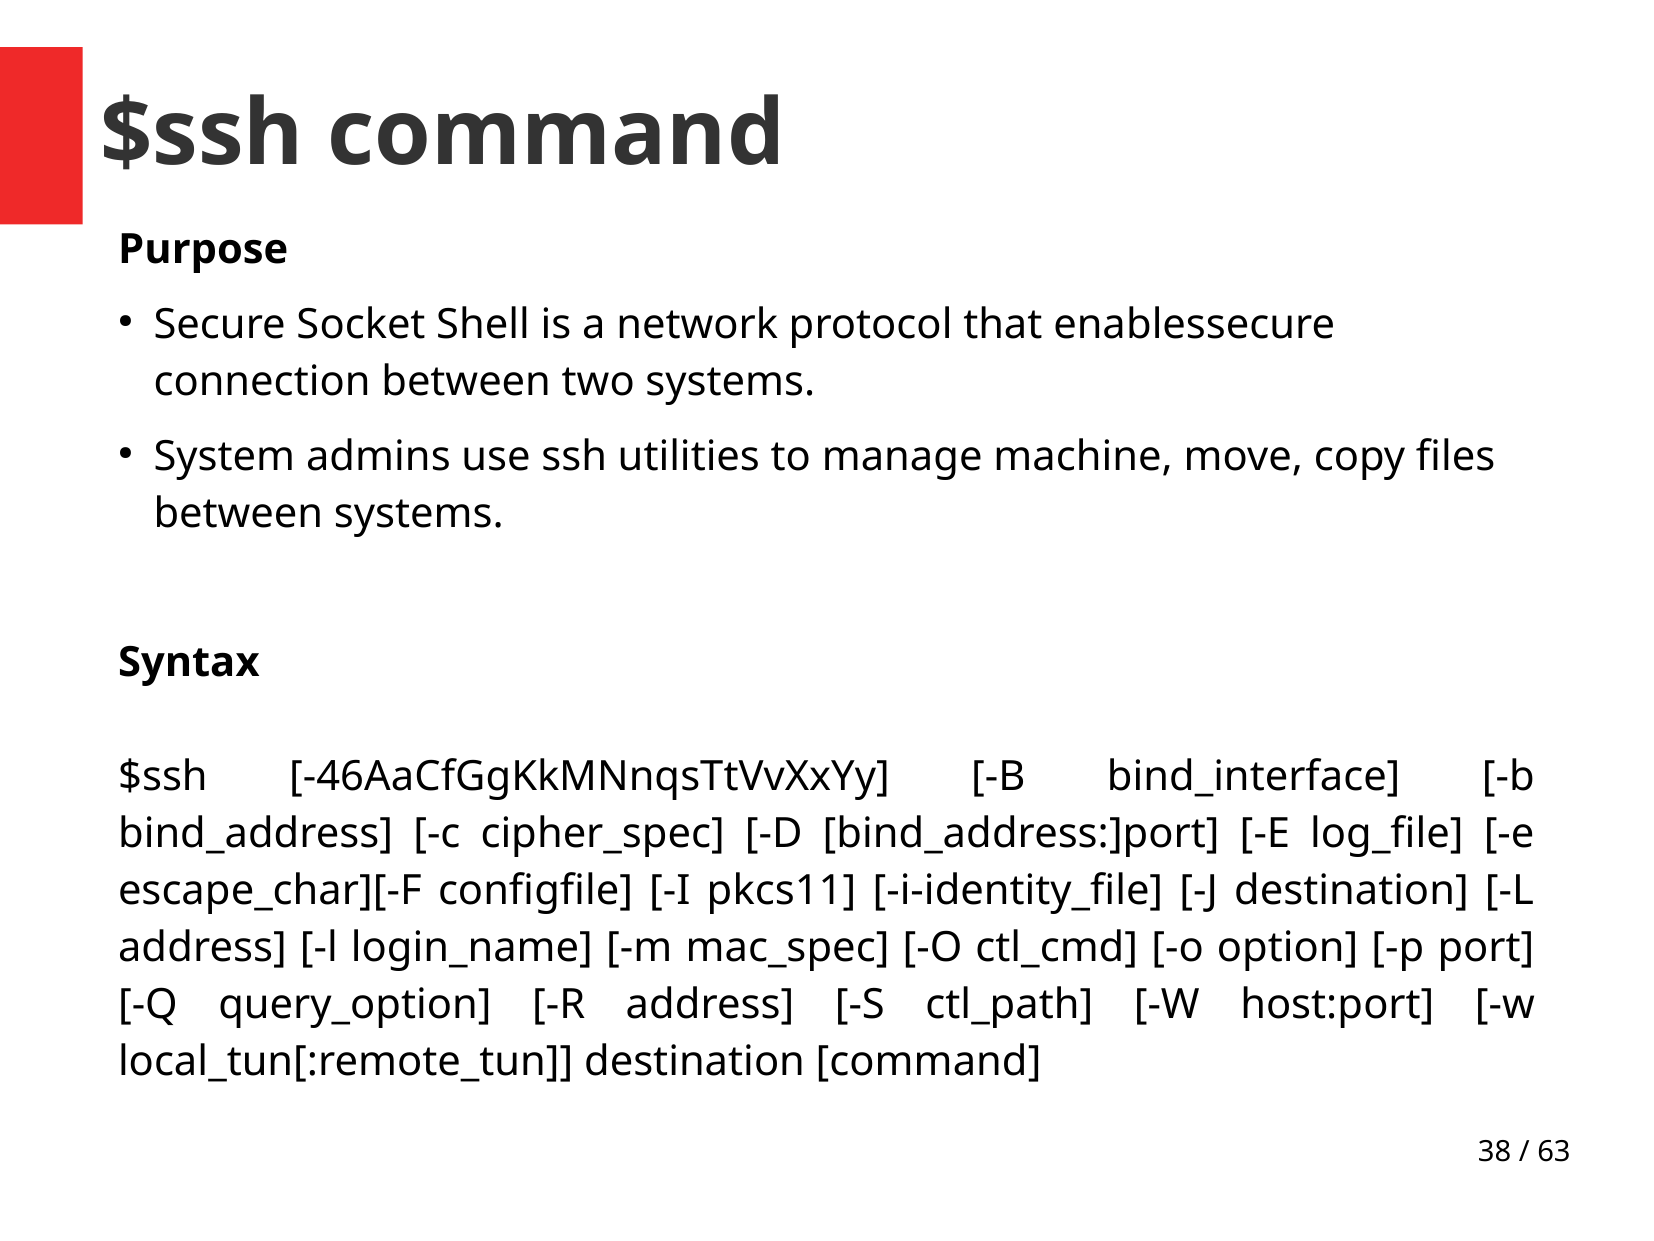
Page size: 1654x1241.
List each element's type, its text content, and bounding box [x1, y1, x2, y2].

subtitle Purpose Secure Socket Shell is a network protocol that enablessecure connection between two systems. System admins use ssh utilities to manage machine, move, copy files between systems. Syntax $ssh [-46AaCfGgKkMNnqsTtVvXxYy] [-B bind_interface] [-b bind_address] [-c cipher_spec] [-D [bind_address:]port] [-E log_file] [-e escape_char][-F configfile] [-I pkcs11] [-i-identity_file] [-J destination] [-L address] [-l login_name] [-m mac_spec] [-O ctl_cmd] [-o option] [-p port] [-Q query_option] [-R address] [-S ctl_path] [-W host:port] [-w local_tun[:remote_tun]] destination [command] [118, 219, 1536, 1212]
title $ssh command [100, 25, 1554, 233]
